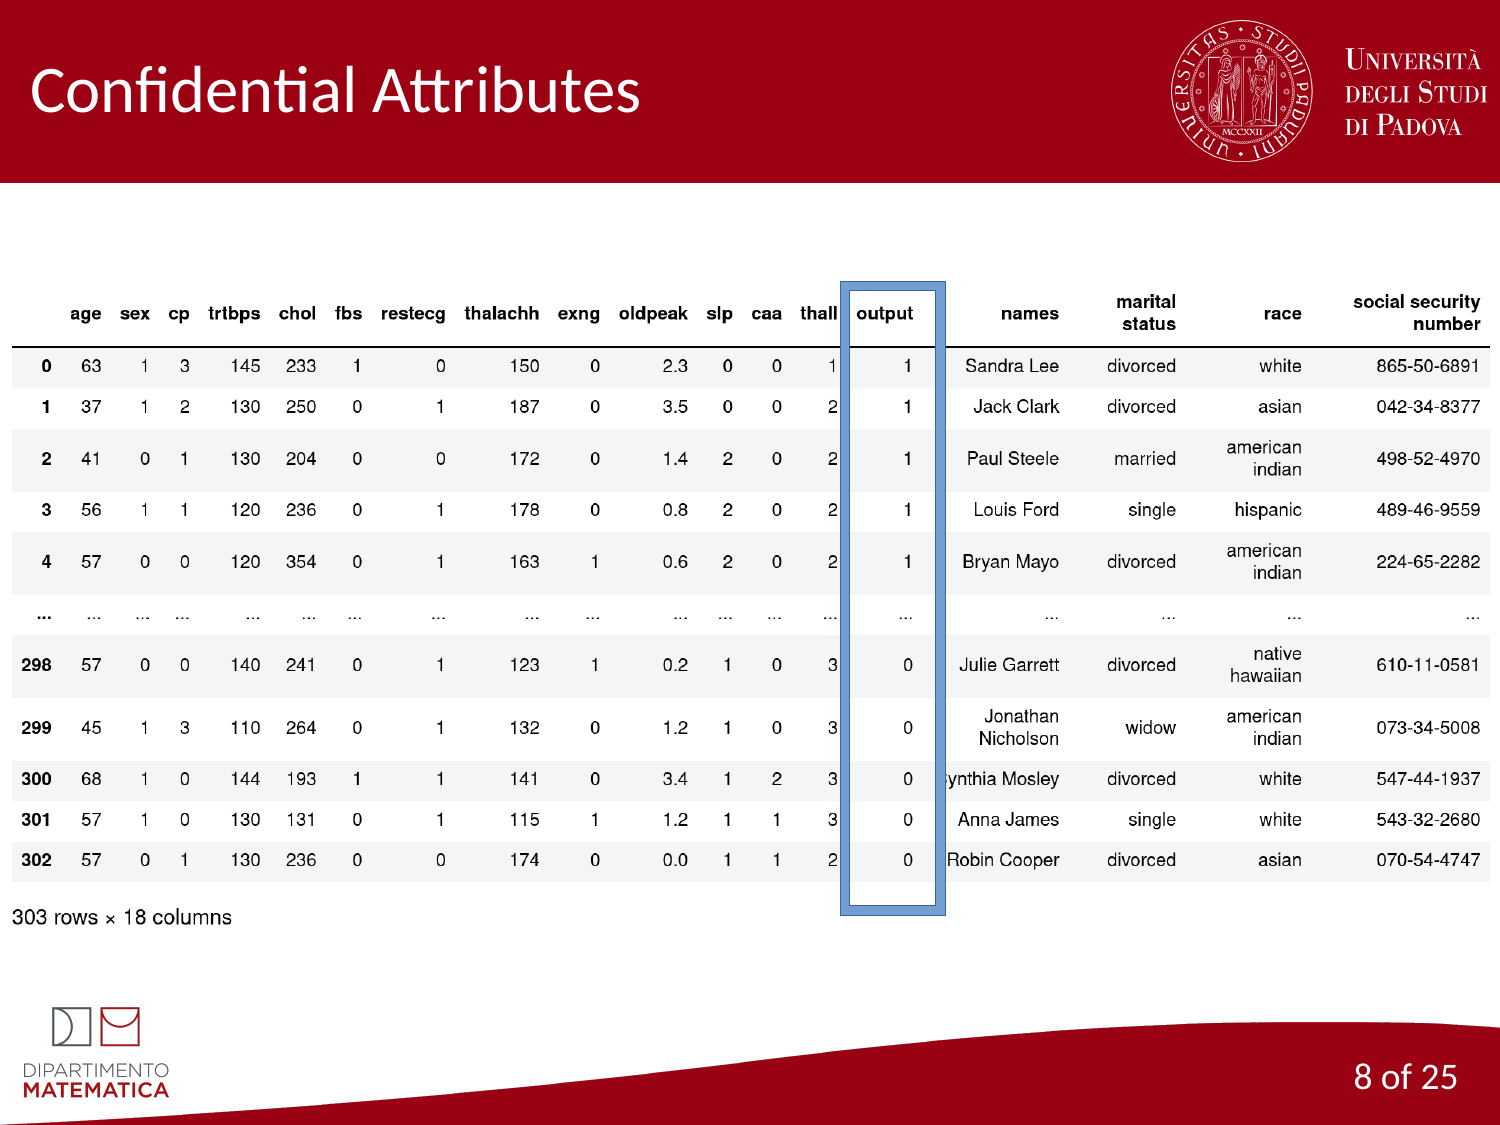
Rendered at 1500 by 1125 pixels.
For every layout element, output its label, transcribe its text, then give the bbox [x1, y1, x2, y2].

slide_number <number> of 25 [1136, 1044, 1474, 1104]
title Confidential Attributes [0, 0, 1159, 183]
picture [850, 291, 935, 905]
text_box [840, 281, 946, 916]
picture [0, 1007, 1500, 1125]
picture [1171, 20, 1487, 162]
picture [0, 281, 1500, 937]
